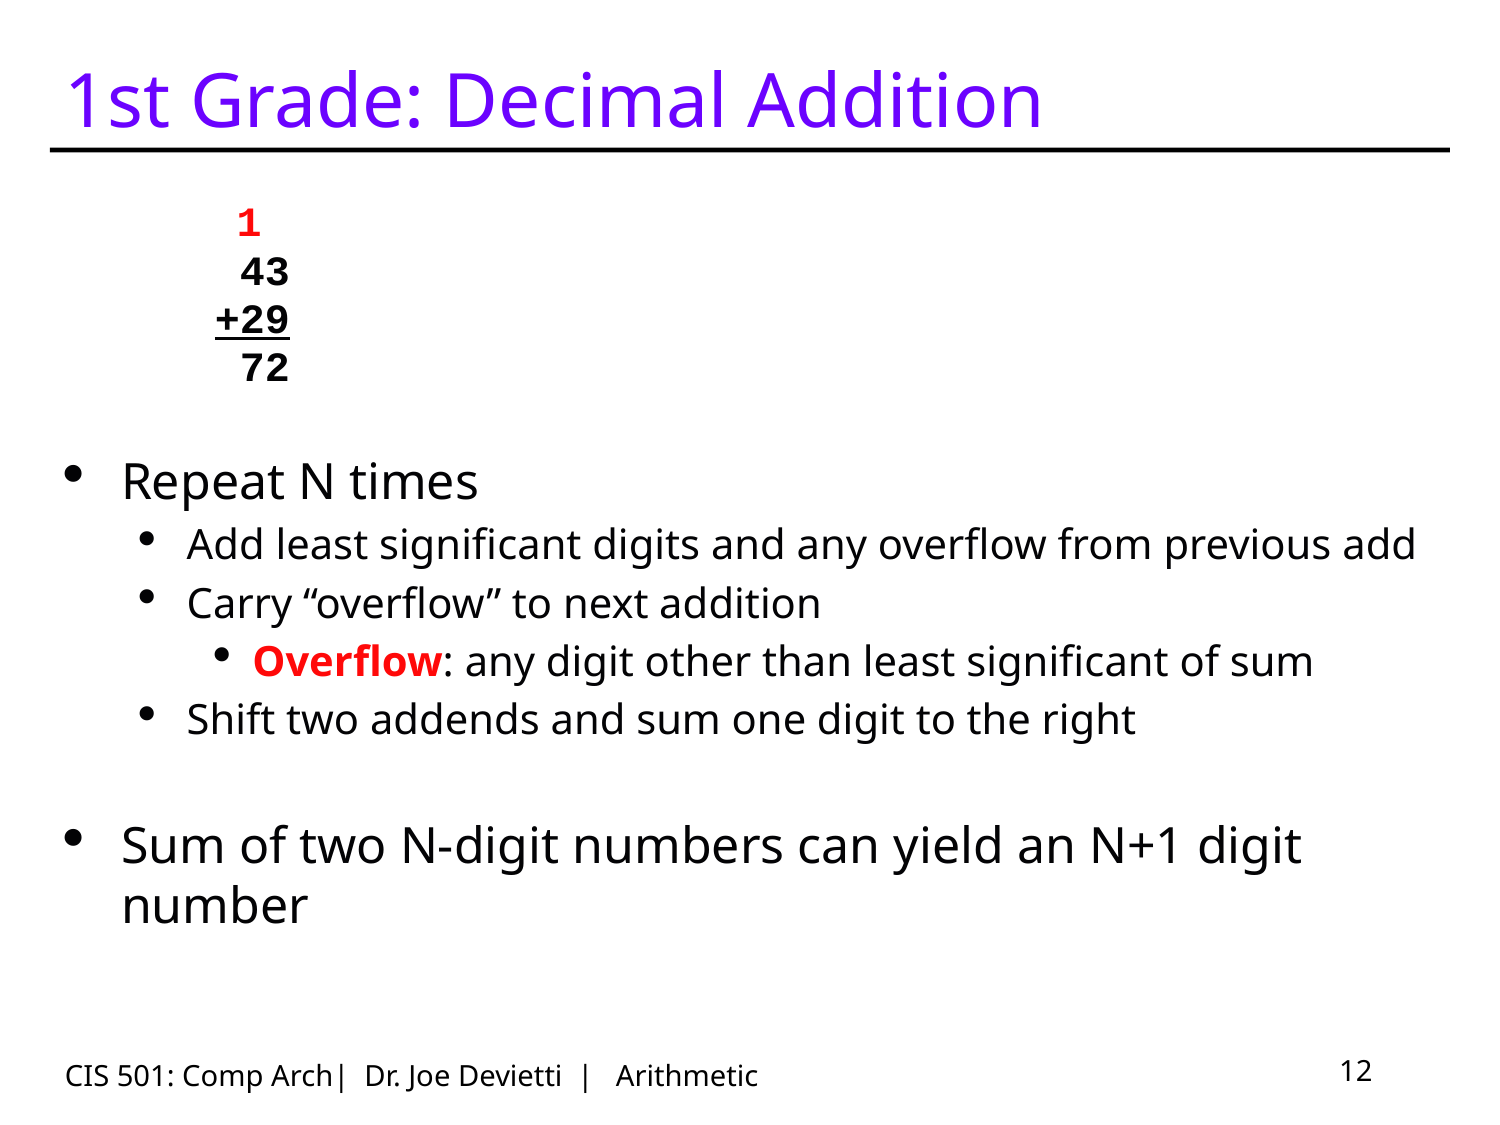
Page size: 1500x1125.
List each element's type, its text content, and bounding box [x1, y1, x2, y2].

text_box CIS 501: Comp Arch| Dr. Joe Devietti | Arithmetic [49, 1049, 988, 1100]
text_box <number> [1074, 1049, 1388, 1100]
text_box 1st Grade: Decimal Addition [49, 37, 1363, 150]
text_box 1 43 +29 72 Repeat N times Add least significant digits and any overflow from previous add Carry “overflow” to next addition Overflow: any digit other than least significant of sum Shift two addends and sum one digit to the right Sum of two N-digit numbers can yield an N+1 digit number [49, 187, 1450, 1025]
